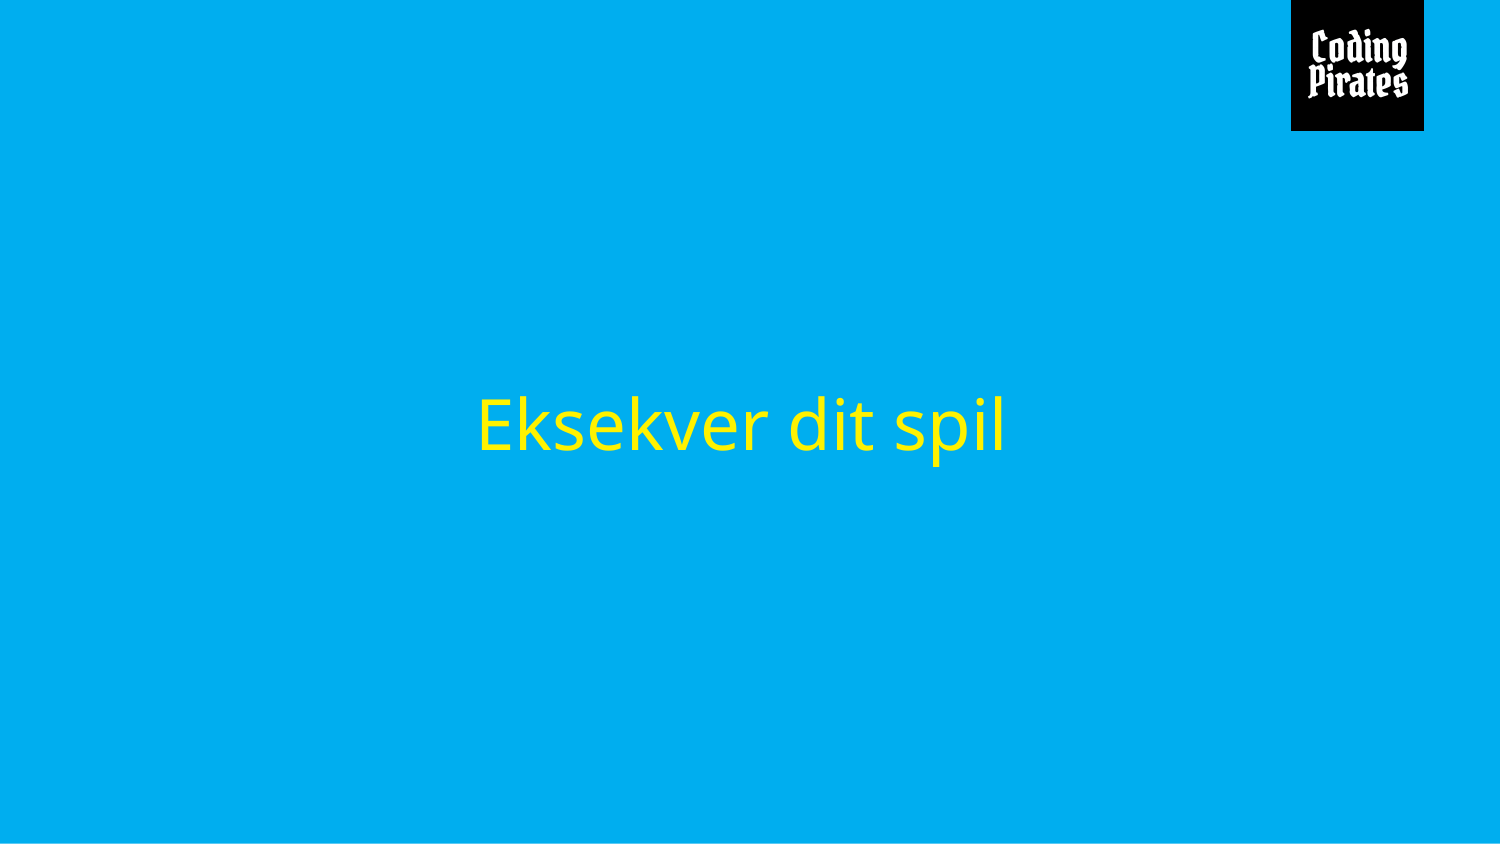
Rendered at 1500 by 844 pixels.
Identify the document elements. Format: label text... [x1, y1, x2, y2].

picture [1292, 0, 1423, 130]
title Eksekver dit spil [12, 352, 1472, 491]
